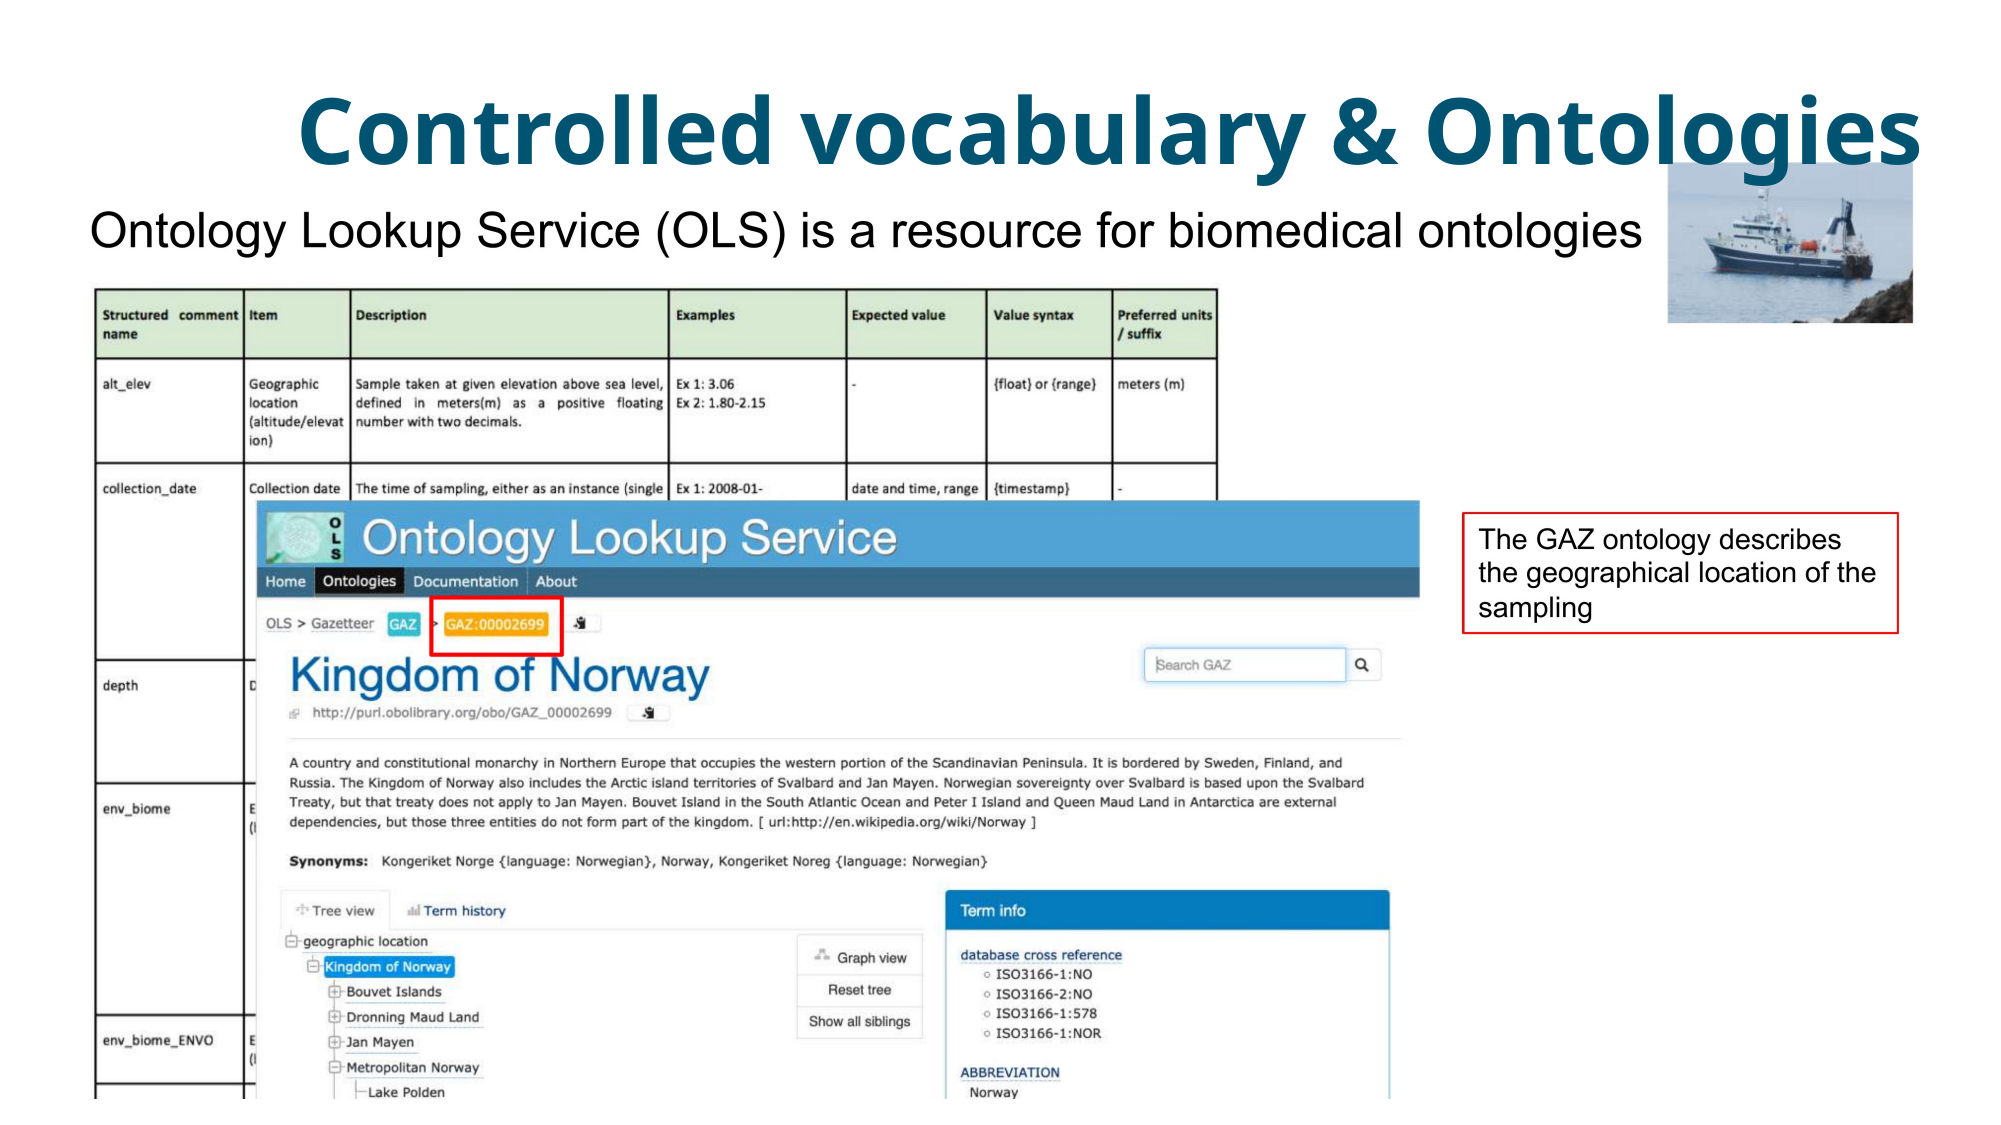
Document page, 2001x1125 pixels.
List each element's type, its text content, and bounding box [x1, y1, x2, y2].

text_box Controlled vocabulary & Ontologies [282, 59, 1718, 212]
picture [76, 154, 1924, 1099]
